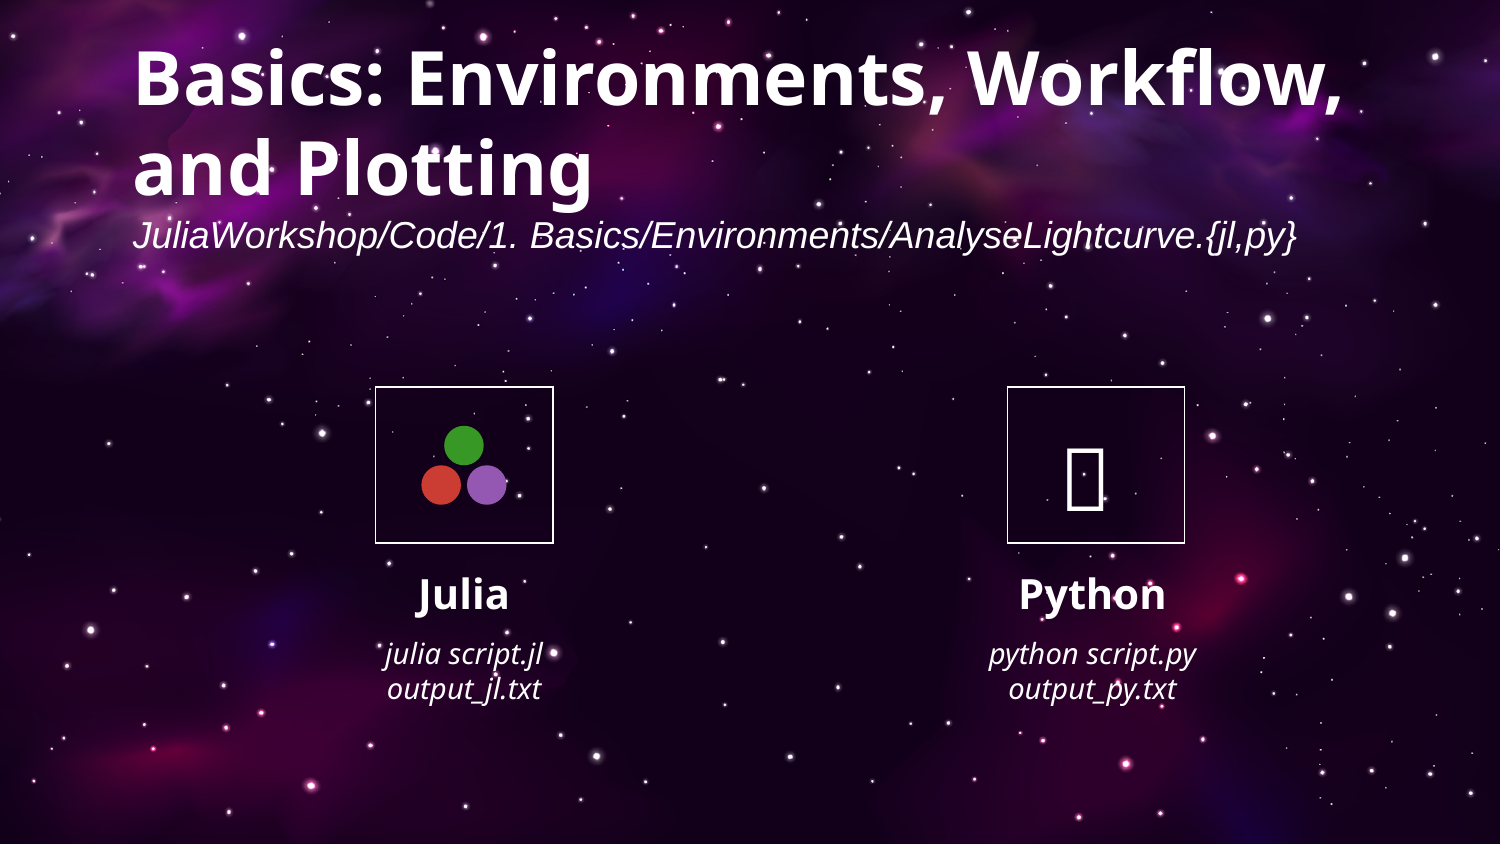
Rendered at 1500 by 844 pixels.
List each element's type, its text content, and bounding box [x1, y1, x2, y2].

text_box JuliaWorkshop/Code/1. Basics/Environments/AnalyseLightcurve.{jl,py} [118, 206, 1329, 267]
title Basics: Environments, Workflow, and Plotting [117, 72, 1477, 167]
text_box Julia [306, 573, 623, 620]
text_box julia script.jl output_jl.txt [306, 620, 623, 709]
text_box Python [915, 573, 1270, 620]
picture [0, 0, 1500, 844]
text_box python script.py output_py.txt [915, 620, 1270, 709]
text_box  [1045, 411, 1152, 518]
